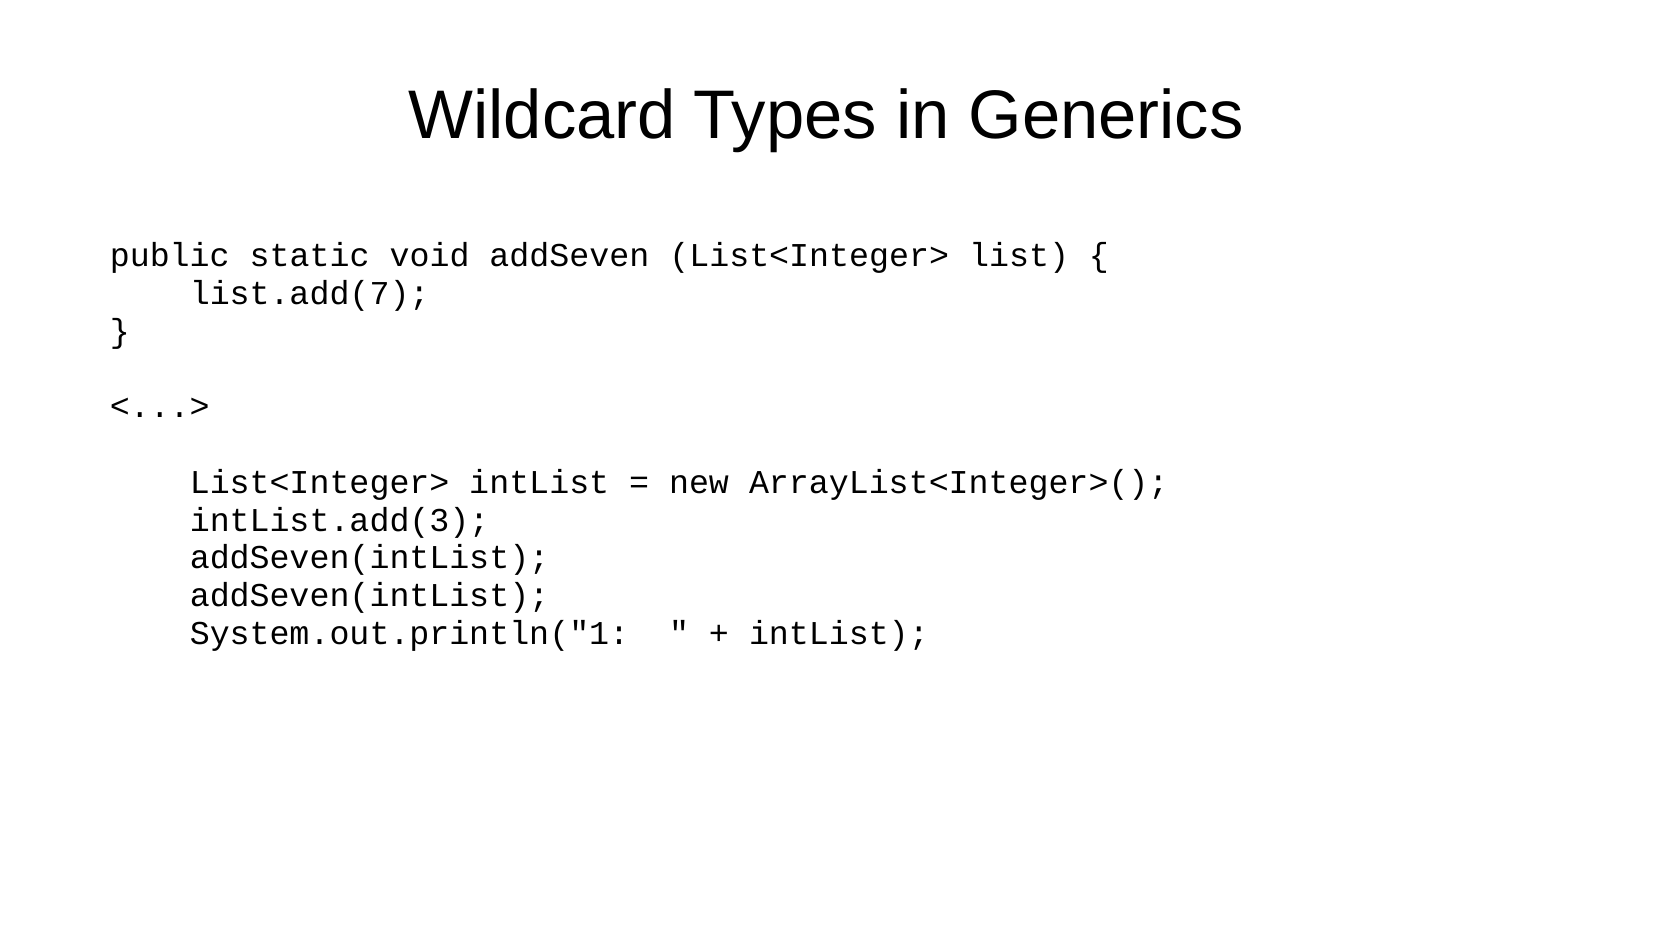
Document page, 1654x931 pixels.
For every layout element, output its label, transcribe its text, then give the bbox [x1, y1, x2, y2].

title Wildcard Types in Generics [82, 37, 1571, 193]
text_box public static void addSeven (List<Integer> list) { list.add(7); } <...> List<Integer> intList = new ArrayList<Integer>(); intList.add(3); addSeven(intList); addSeven(intList); System.out.println("1: " + intList); [15, 231, 1621, 931]
